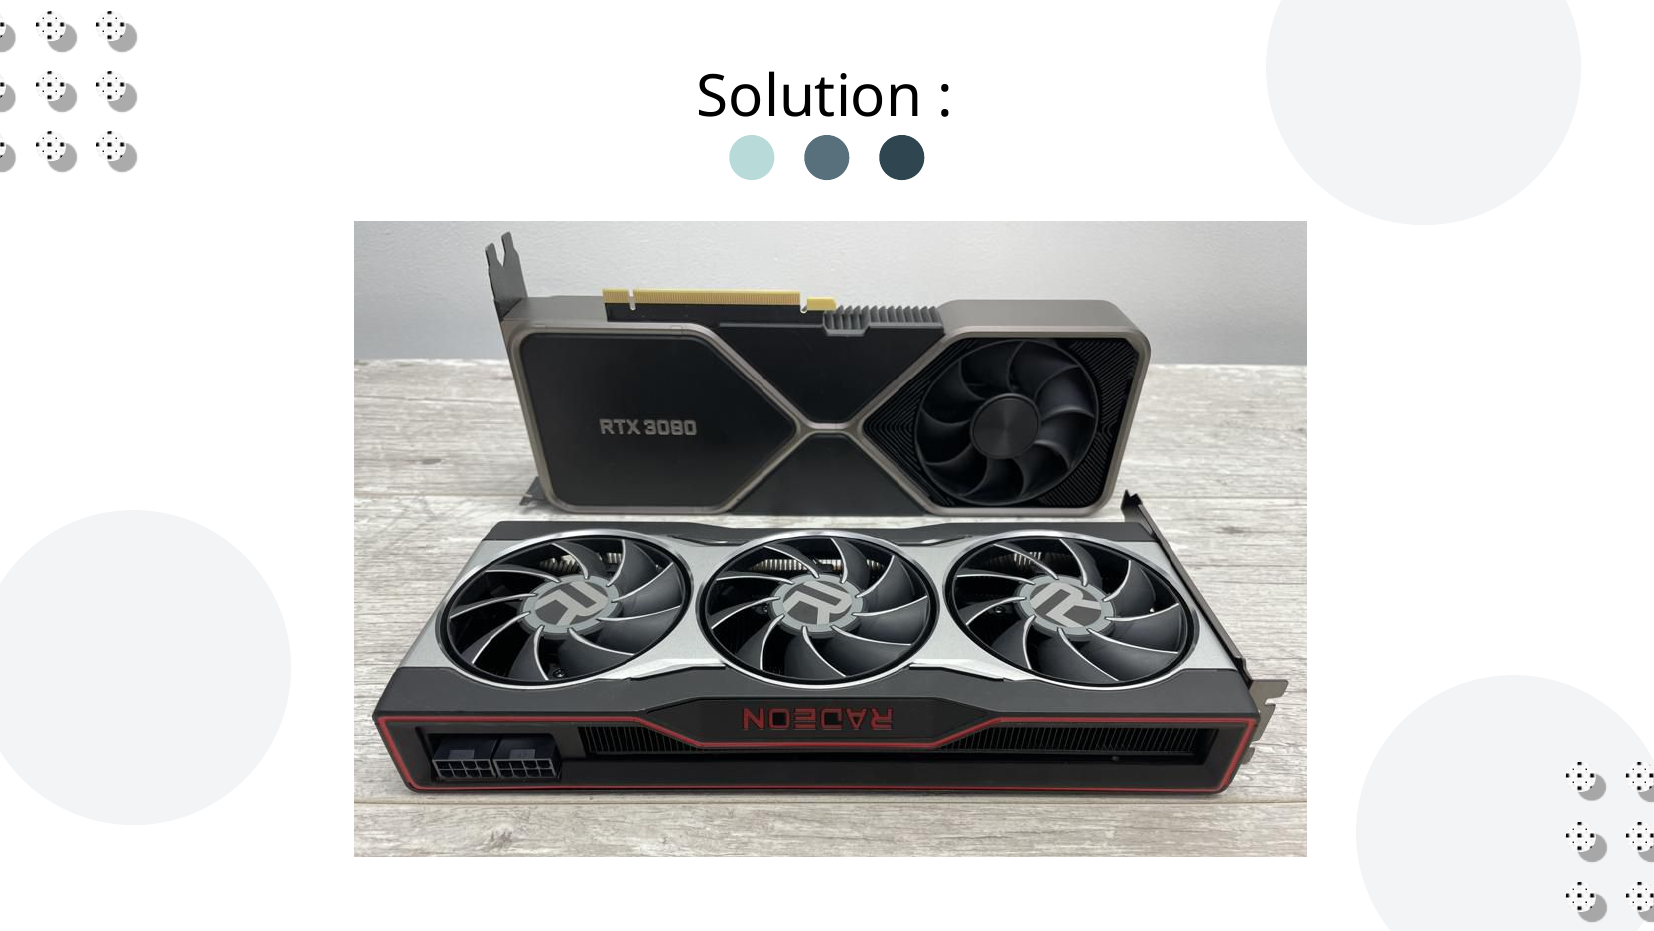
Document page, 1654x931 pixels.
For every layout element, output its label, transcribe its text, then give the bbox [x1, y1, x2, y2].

picture [95, 131, 127, 162]
picture [0, 74, 6, 99]
text_box [804, 135, 850, 181]
picture [35, 71, 66, 102]
picture [95, 11, 126, 42]
picture [1625, 761, 1654, 792]
text_box [879, 135, 925, 181]
picture [354, 221, 1307, 857]
picture [0, 134, 7, 159]
picture [1625, 821, 1654, 852]
picture [1565, 881, 1596, 912]
picture [1565, 761, 1596, 792]
picture [1625, 881, 1654, 912]
picture [35, 131, 67, 162]
picture [35, 11, 66, 42]
picture [1565, 821, 1596, 852]
picture [95, 71, 126, 102]
text_box Solution : [420, 46, 1231, 132]
text_box [729, 135, 775, 181]
picture [0, 14, 6, 39]
